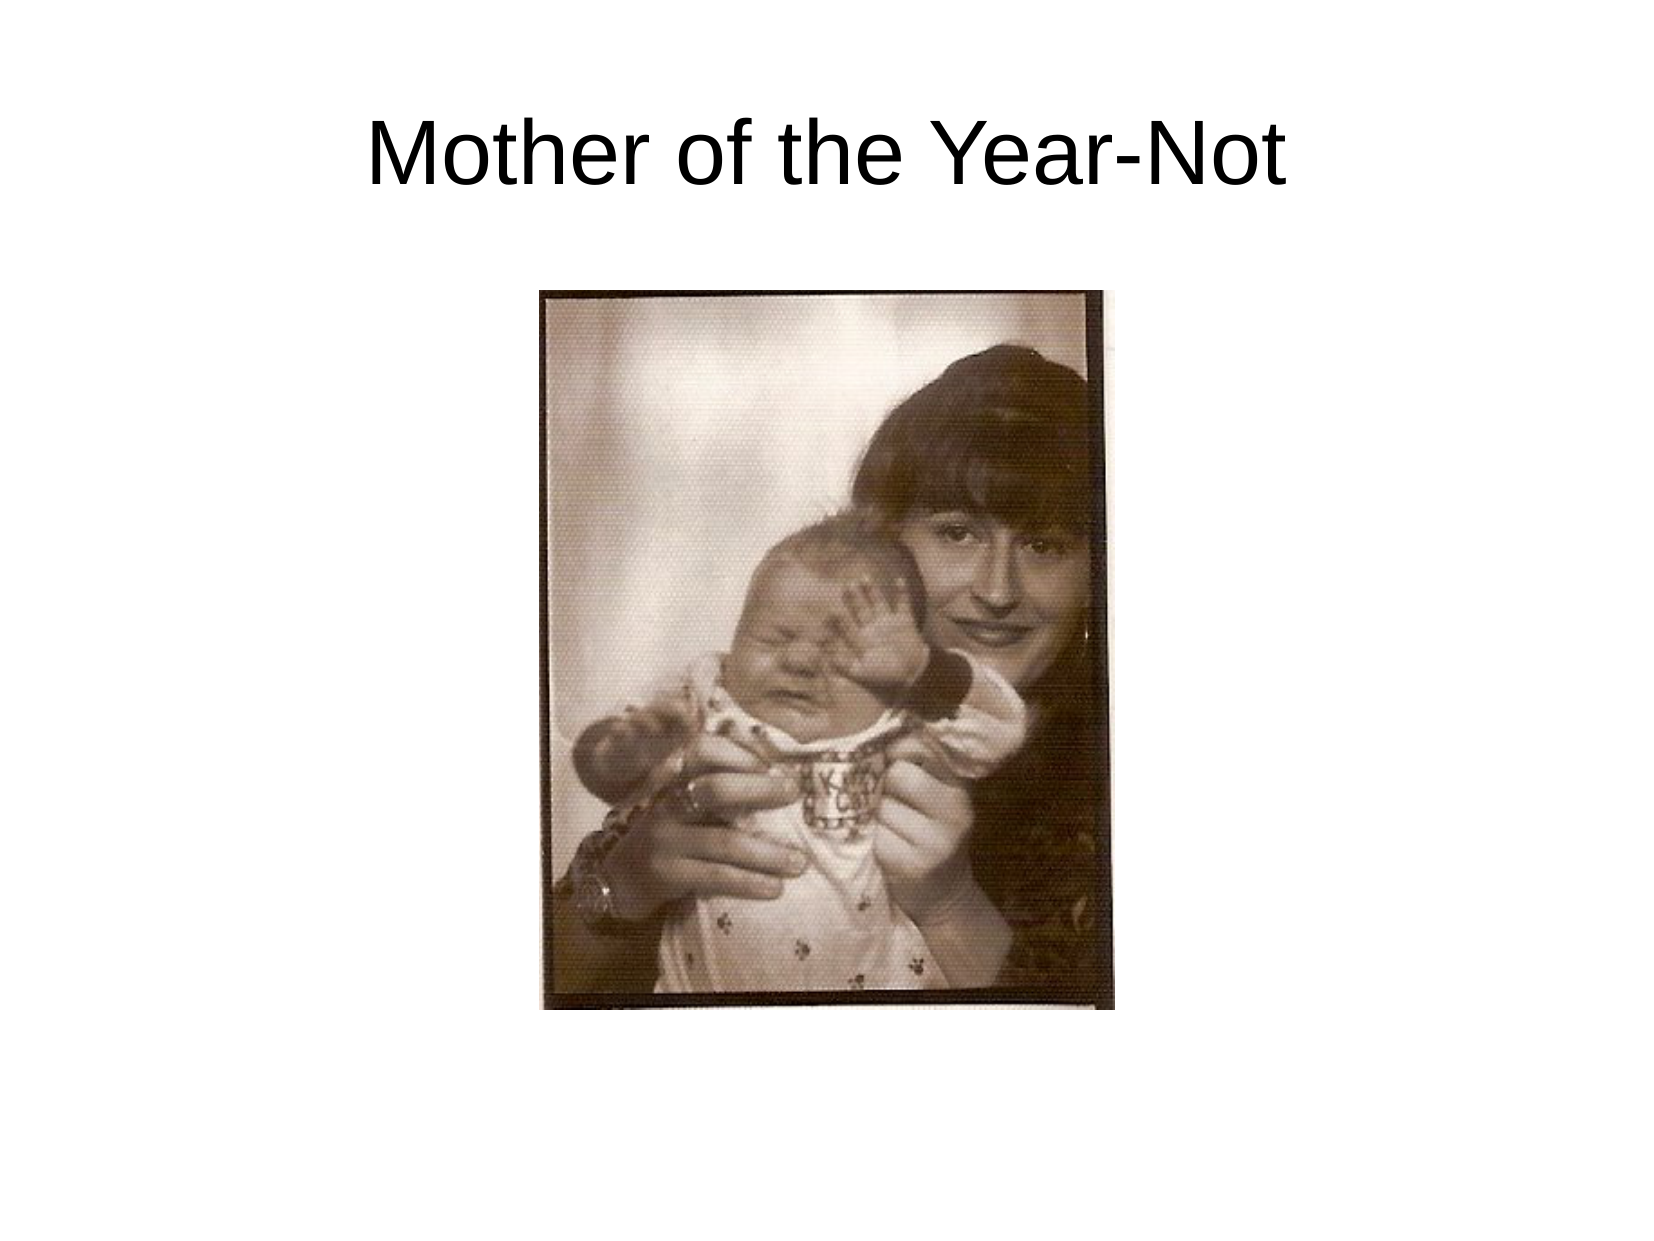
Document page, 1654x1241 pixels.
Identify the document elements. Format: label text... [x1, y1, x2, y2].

picture [539, 290, 1115, 1010]
title Mother of the Year-Not [82, 49, 1571, 257]
